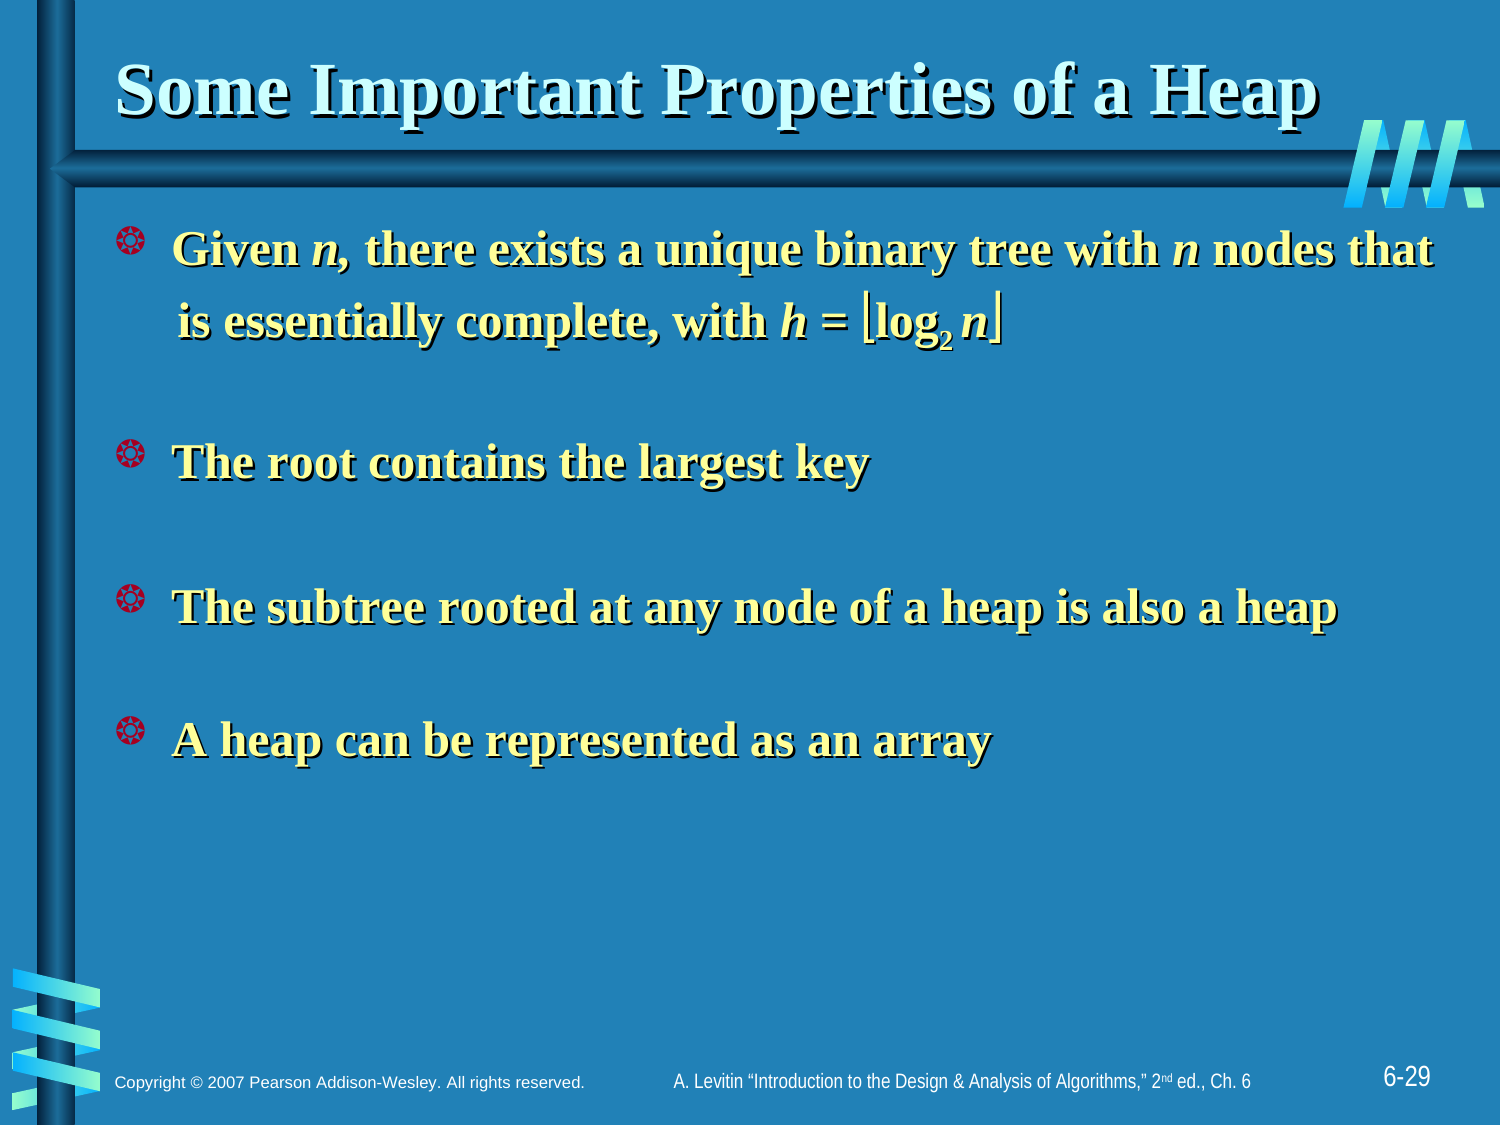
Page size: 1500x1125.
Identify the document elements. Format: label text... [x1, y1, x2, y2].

title Some Important Properties of a Heap [99, 24, 1345, 138]
list Given n, there exists a unique binary tree with n nodes that is essentially complete, with h = log2 n The root contains the largest key The subtree rooted at any node of a heap is also a heap A heap can be represented as an array [99, 207, 1463, 1013]
